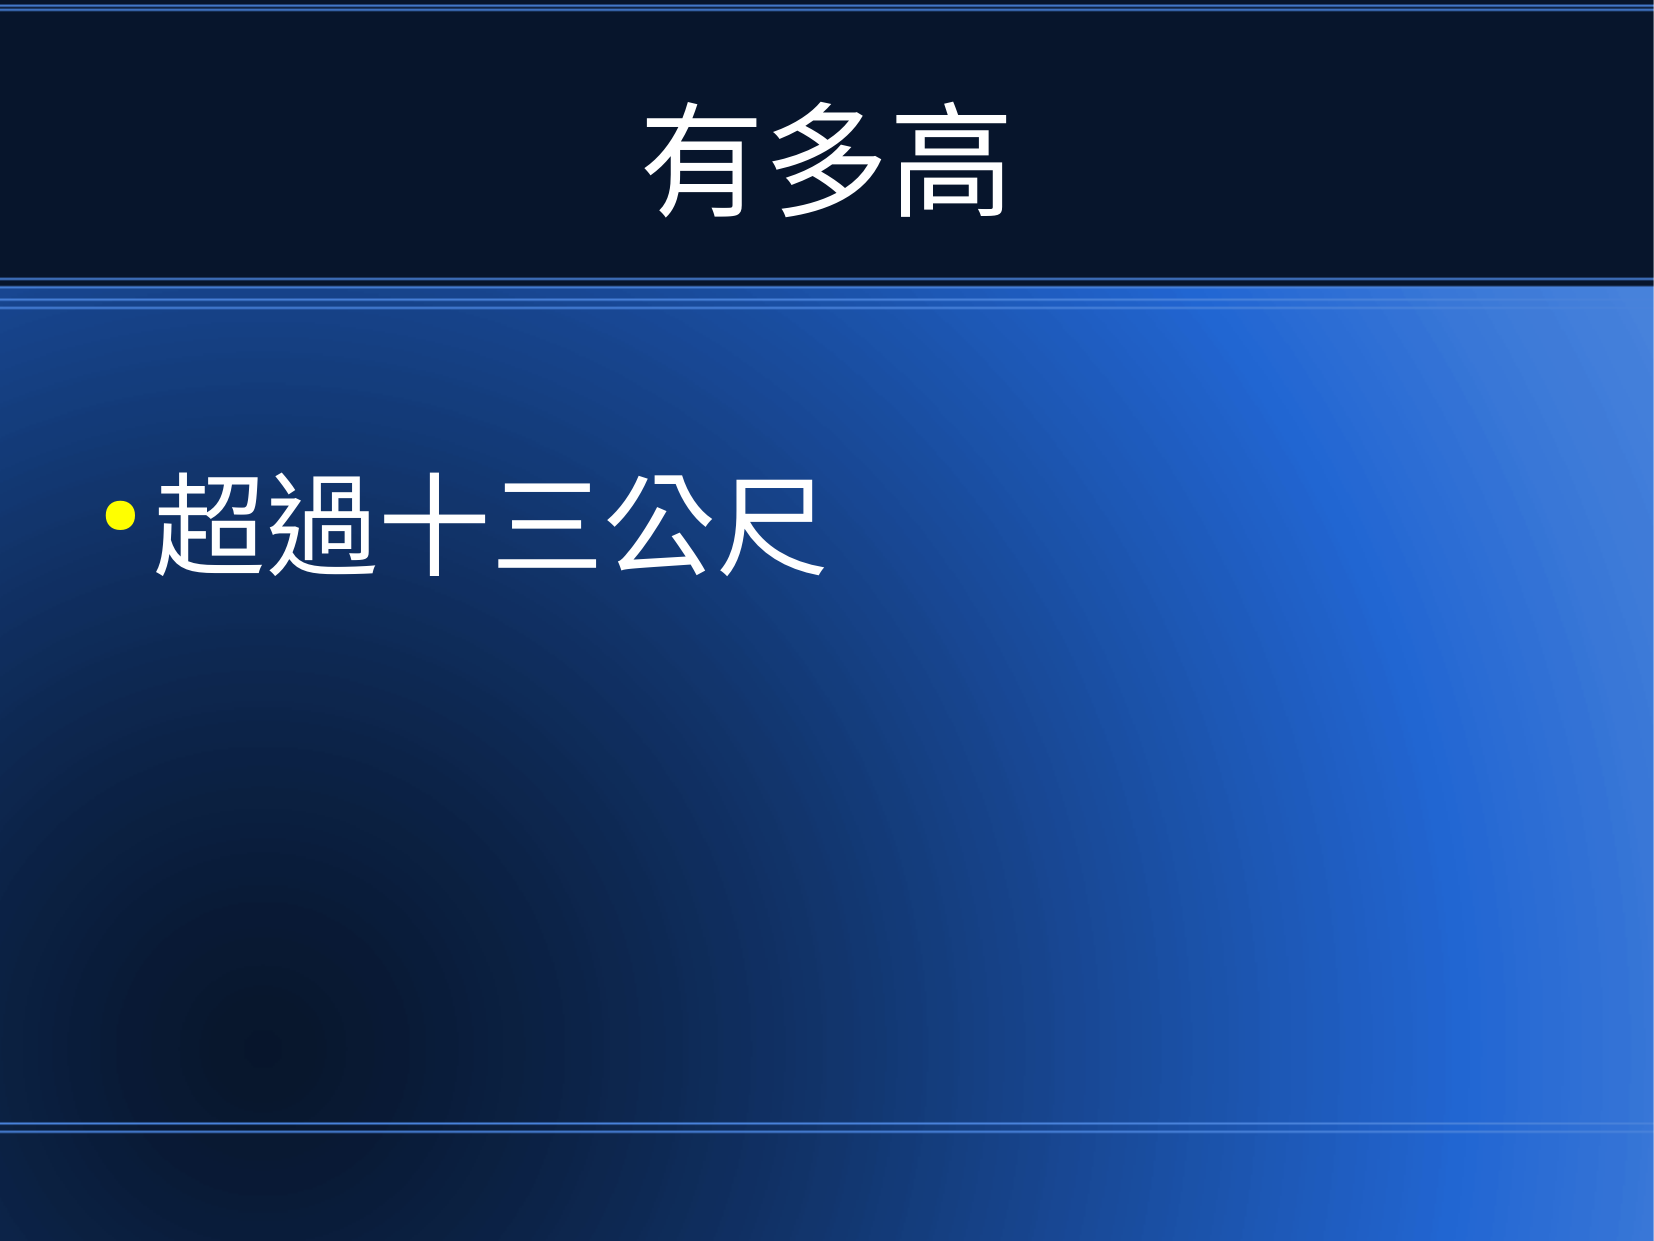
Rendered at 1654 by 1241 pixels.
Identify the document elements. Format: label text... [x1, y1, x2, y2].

title 有多高 [82, 49, 1571, 257]
picture [0, 0, 1654, 1241]
list 超過十三公尺 [82, 355, 1571, 1241]
